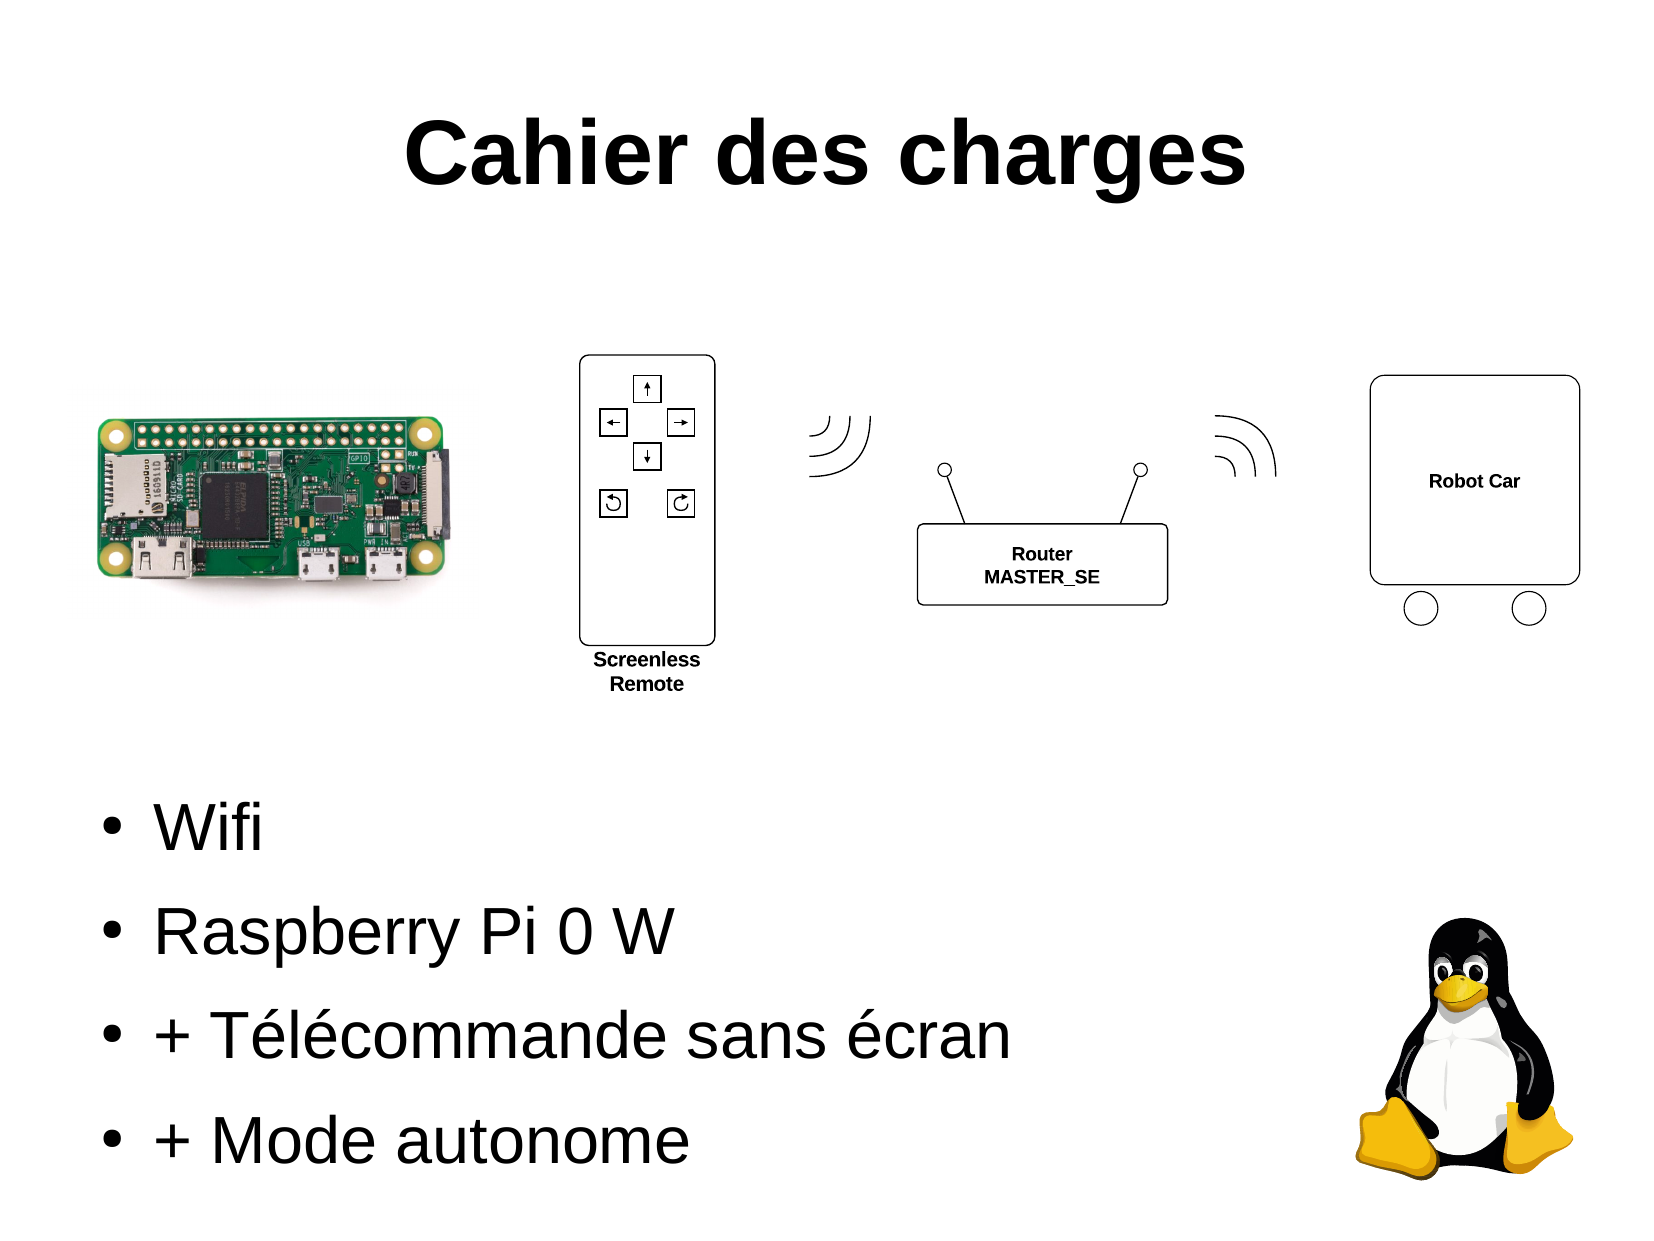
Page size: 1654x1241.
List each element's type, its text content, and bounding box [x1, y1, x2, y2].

picture [1340, 900, 1589, 1193]
title Cahier des charges [82, 49, 1571, 257]
picture [67, 384, 479, 619]
list Wifi Raspberry Pi 0 W + Télécommande sans écran + Mode autonome [82, 789, 1571, 1217]
picture [579, 354, 1581, 691]
